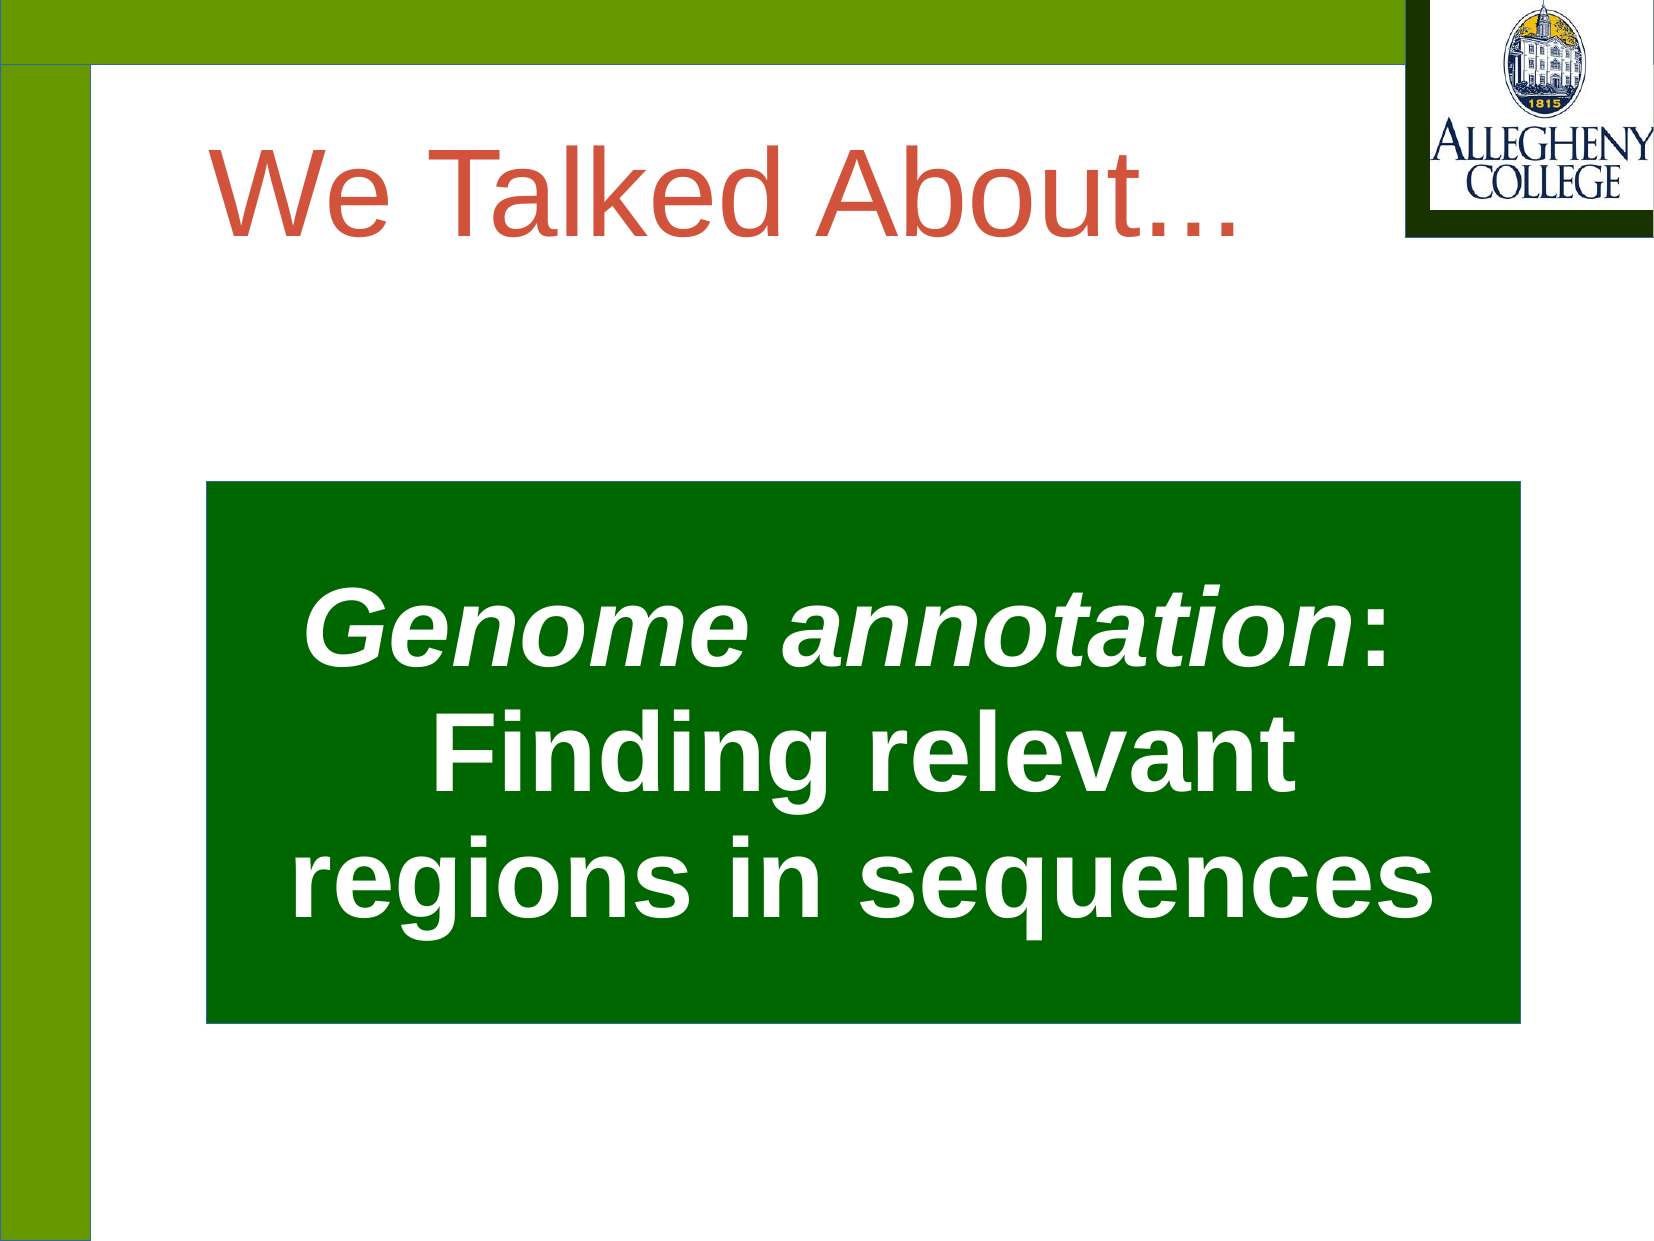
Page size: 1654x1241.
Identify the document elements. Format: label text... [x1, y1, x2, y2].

picture [1430, 0, 1654, 210]
text_box Genome annotation: Finding relevant regions in sequences [206, 481, 1521, 1024]
text_box [0, 0, 1654, 1241]
text_box We Talked About... [193, 104, 1378, 268]
